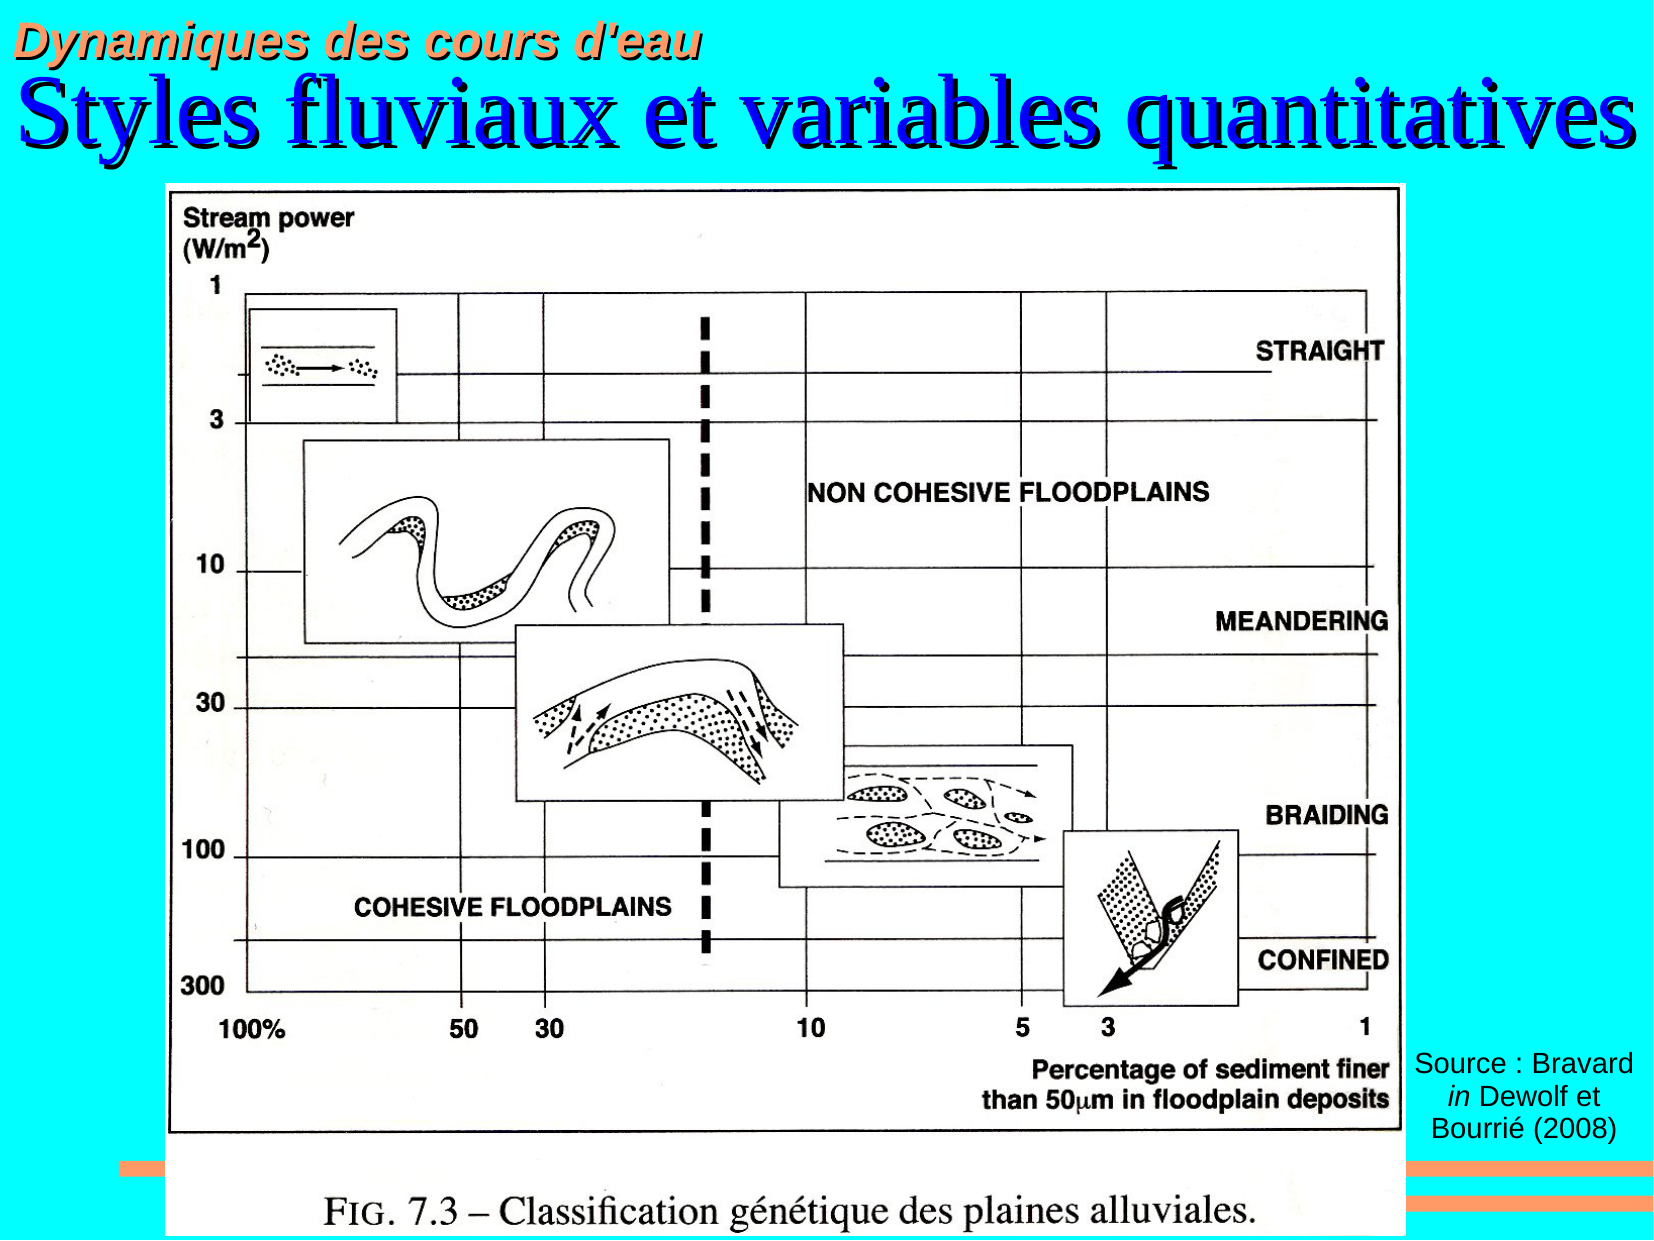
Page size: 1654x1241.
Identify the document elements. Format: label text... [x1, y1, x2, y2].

picture [165, 183, 1406, 1237]
text_box Source : Bravard in Dewolf et Bourrié (2008) [1406, 1039, 1654, 1153]
title Dynamiques des cours d'eau [5, 4, 709, 47]
text_box Styles fluviaux et variables quantitatives [0, 47, 1654, 173]
